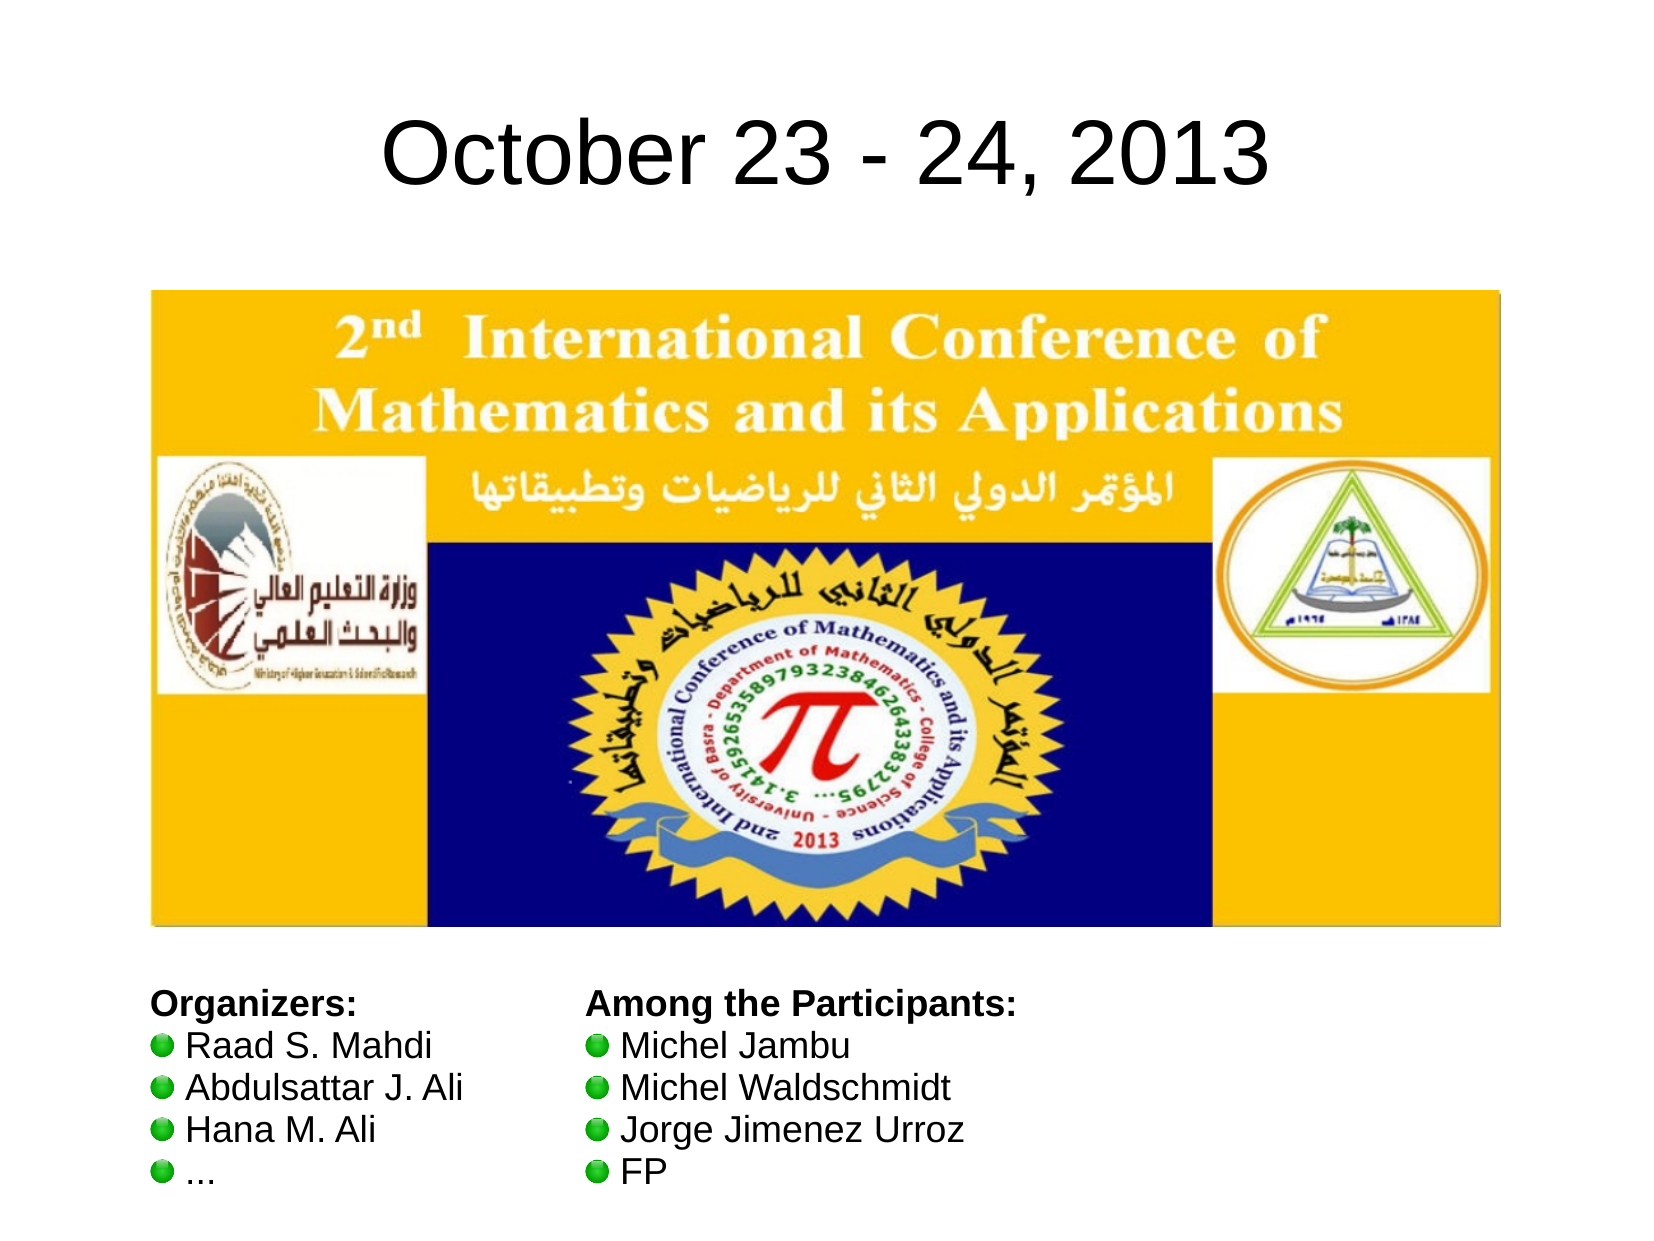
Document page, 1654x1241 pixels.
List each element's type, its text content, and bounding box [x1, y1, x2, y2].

list [82, 290, 1571, 1010]
picture [150, 290, 1501, 927]
title October 23 - 24, 2013 [82, 49, 1571, 257]
text_box Organizers: Raad S. Mahdi Abdulsattar J. Ali Hana M. Ali ... [135, 975, 479, 1200]
text_box Among the Participants: Michel Jambu Michel Waldschmidt Jorge Jimenez Urroz FP [570, 975, 1034, 1201]
